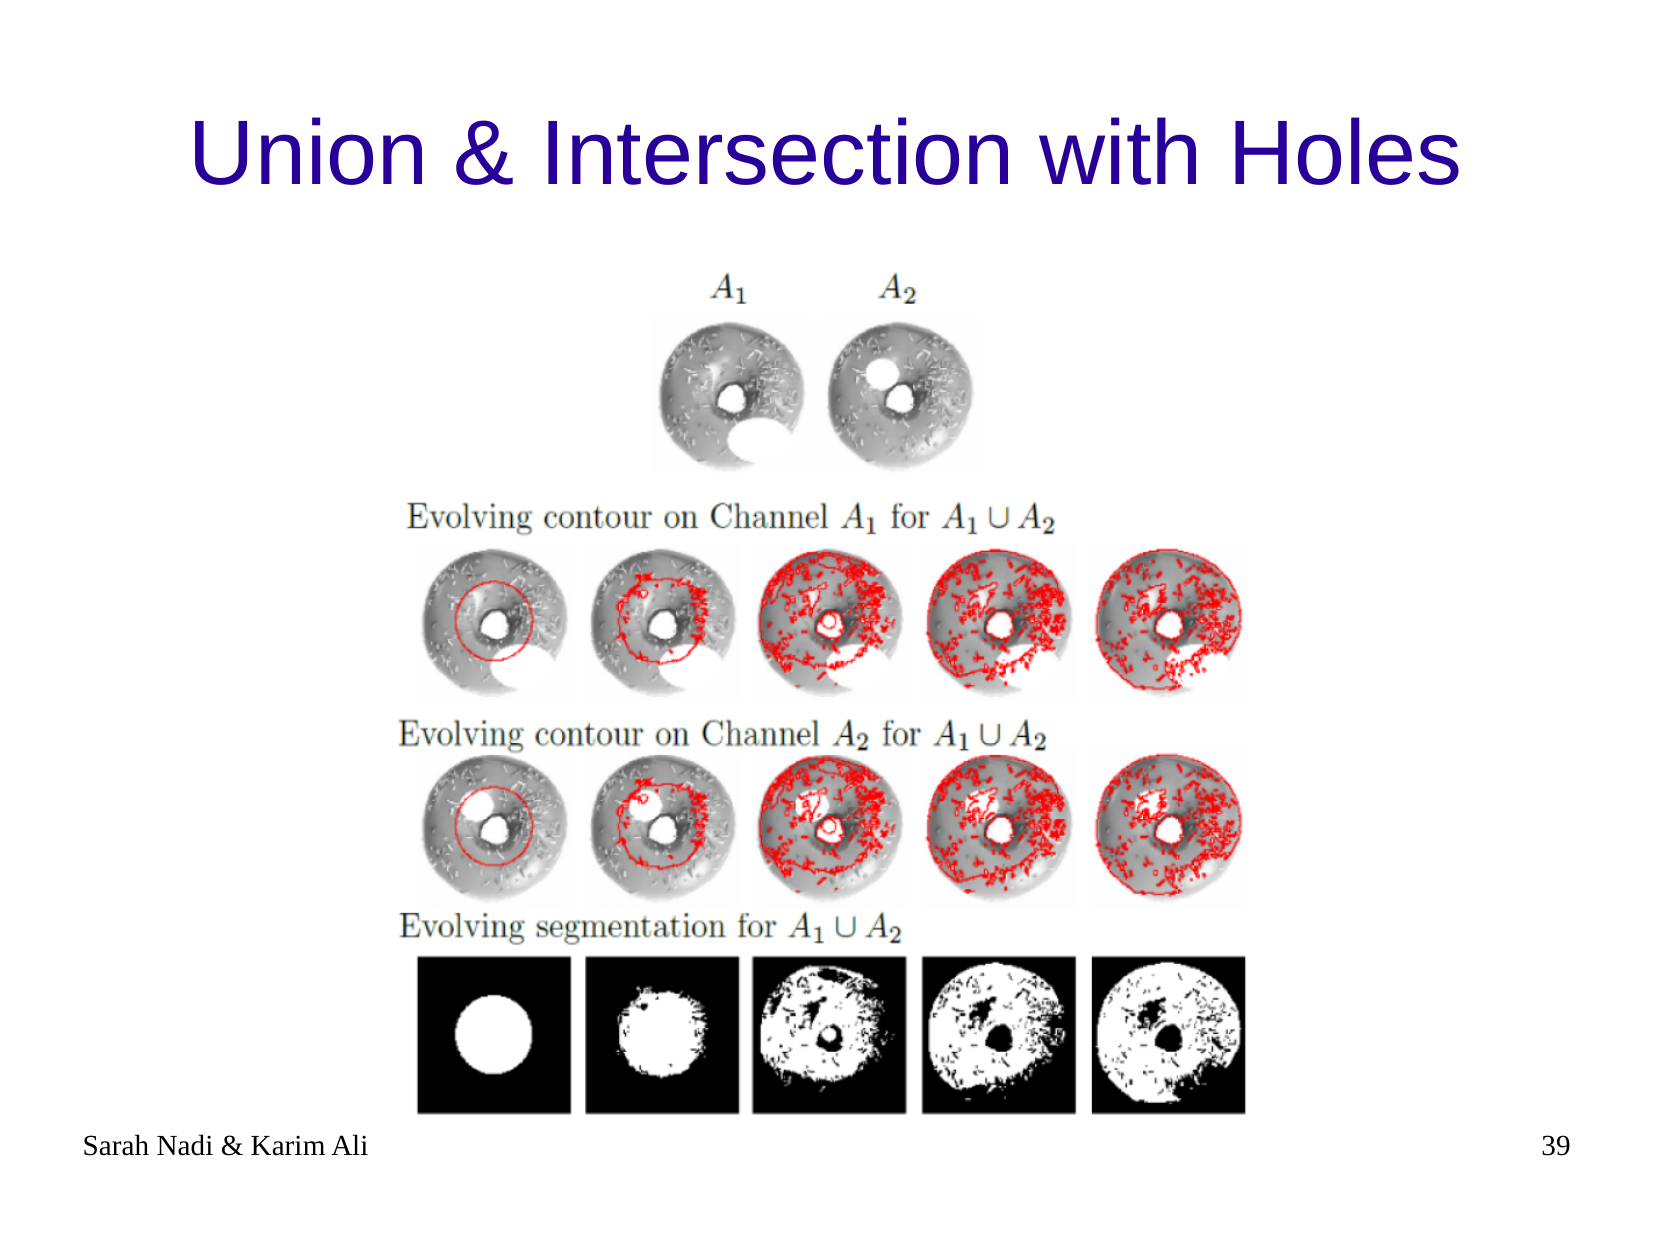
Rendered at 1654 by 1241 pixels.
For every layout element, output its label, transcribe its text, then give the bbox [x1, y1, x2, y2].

picture [396, 495, 1257, 1123]
title Union & Intersection with Holes [82, 56, 1571, 250]
picture [648, 268, 1005, 473]
